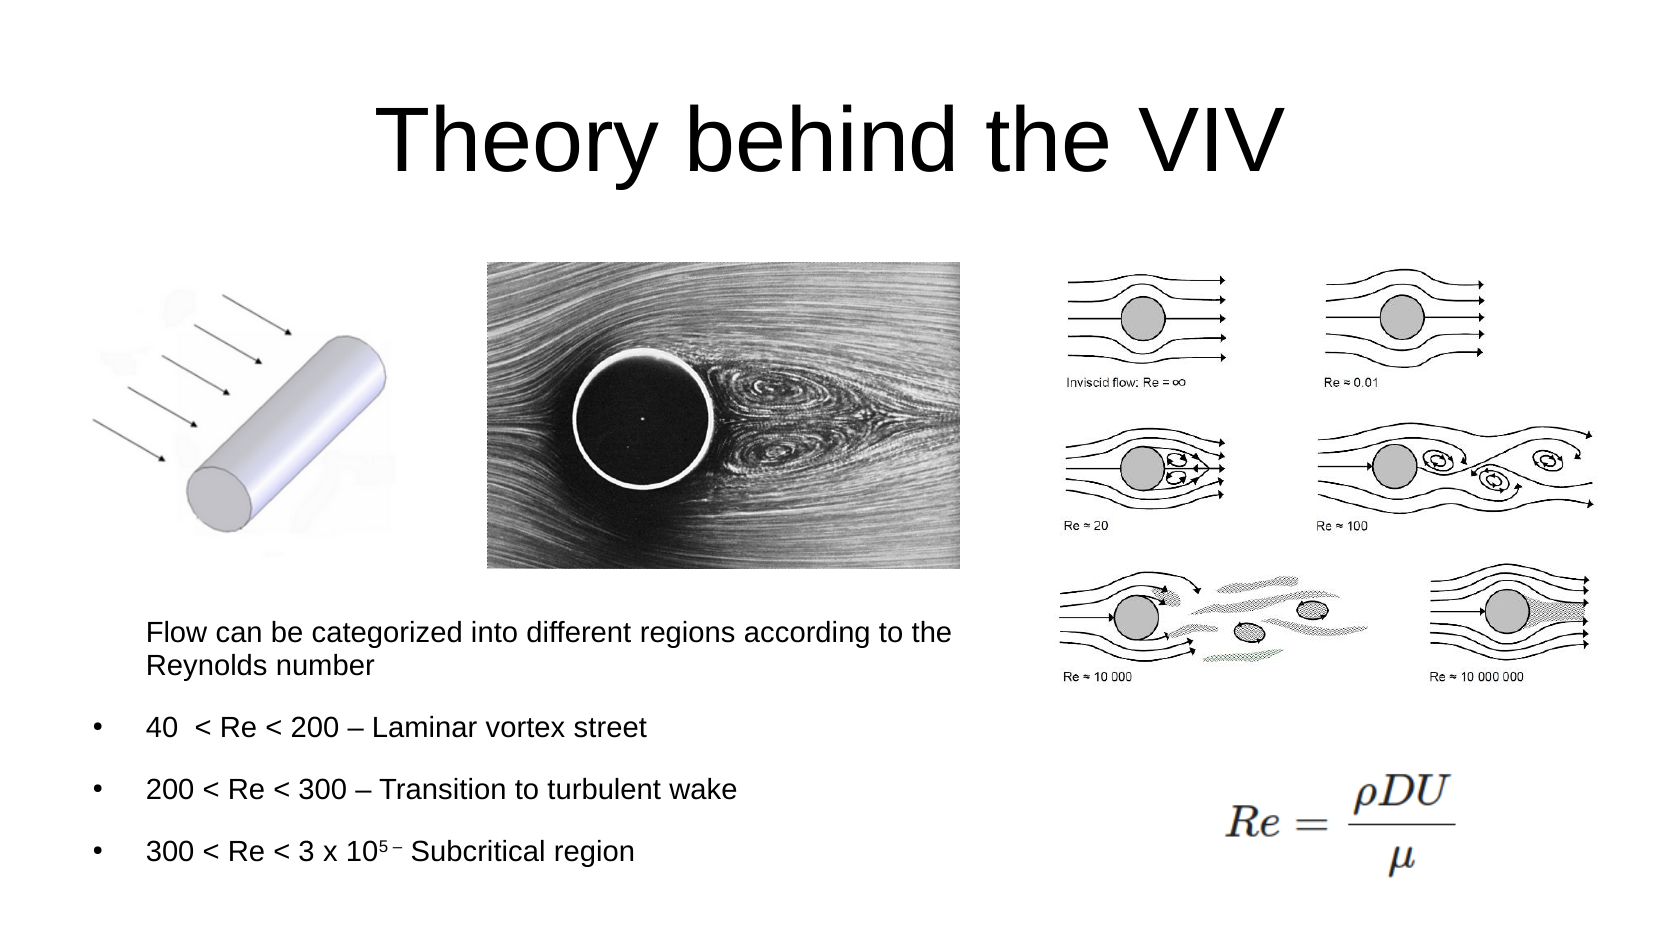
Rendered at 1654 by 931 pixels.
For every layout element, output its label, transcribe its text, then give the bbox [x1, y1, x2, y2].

picture [487, 262, 960, 569]
picture [75, 262, 451, 559]
picture [1040, 253, 1617, 888]
list Flow can be categorized into different regions according to the Reynolds number 40 < Re < 200 – Laminar vortex street 200 < Re < 300 – Transition to turbulent wake 300 < Re < 3 x 105 – Subcritical region [75, 615, 1013, 901]
title Theory behind the VIV [86, 62, 1576, 218]
